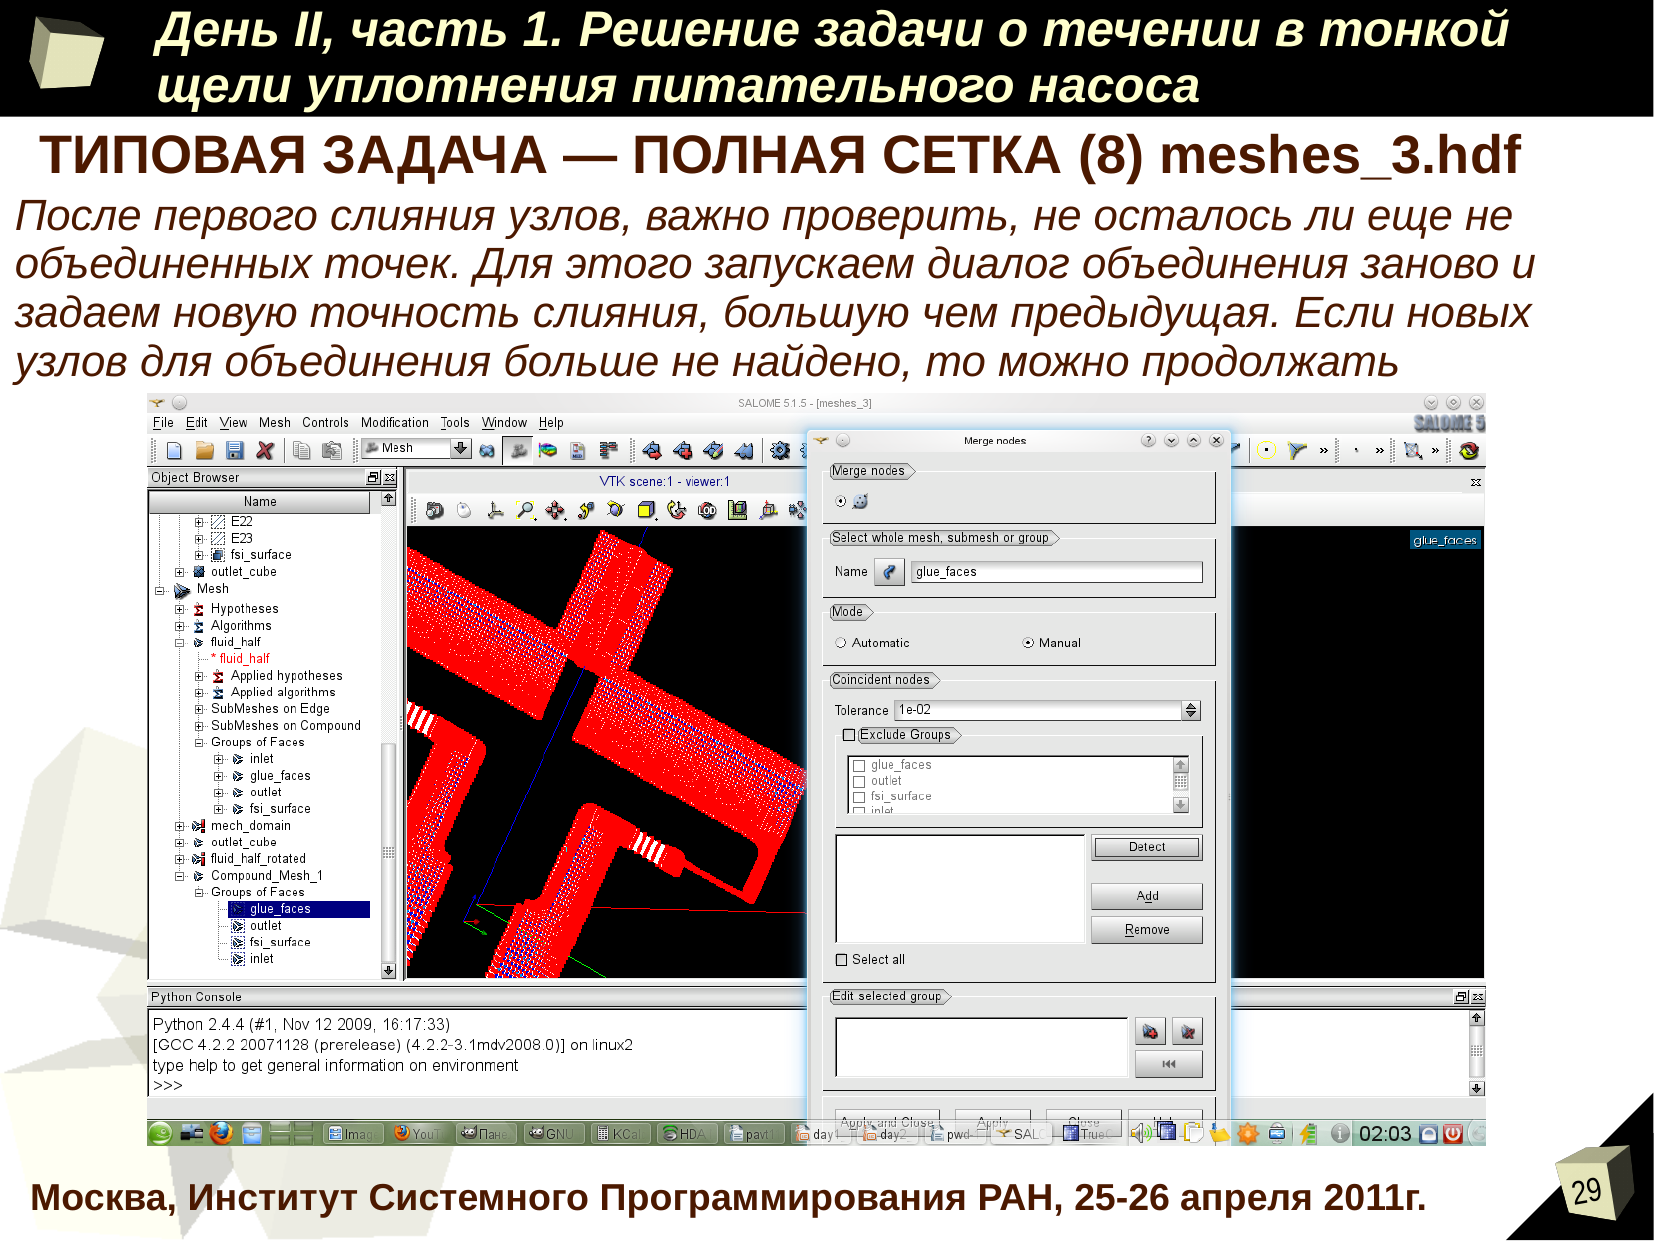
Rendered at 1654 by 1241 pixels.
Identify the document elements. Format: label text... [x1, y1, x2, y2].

text_box ТИПОВАЯ ЗАДАЧА — ПОЛНАЯ СЕТКА (8) meshes_3.hdf [24, 117, 1625, 183]
picture [0, 393, 1486, 1241]
picture [464, 1193, 472, 1198]
text_box После первого слияния узлов, важно проверить, не осталось ли еще не объединенных точек. Для этого запускаем диалог объединения заново и задаем новую точность слияния, большую чем предыдущая. Если новых узлов для объединения больше не найдено, то можно продолжать [0, 183, 1654, 394]
